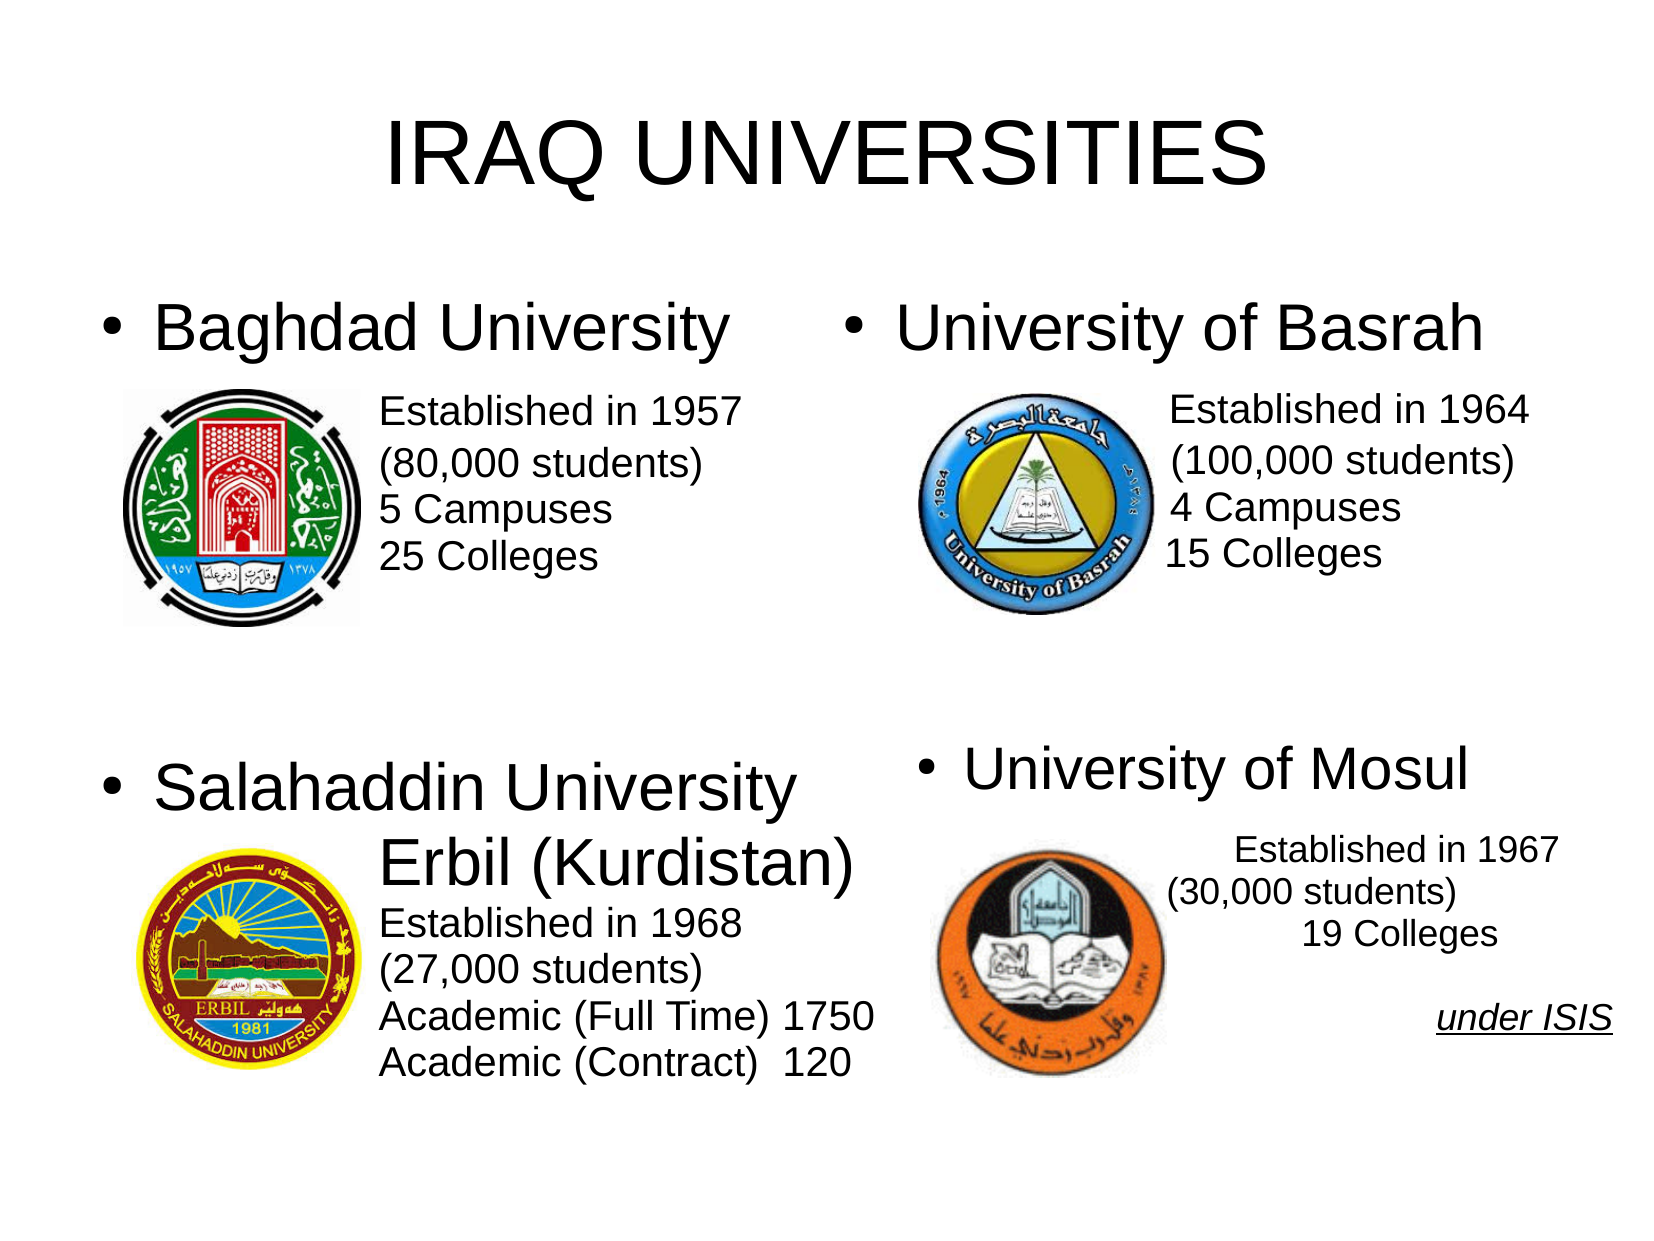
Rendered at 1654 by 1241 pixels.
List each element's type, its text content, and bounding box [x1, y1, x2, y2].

list University of Basrah Established in 1964 (100,000 students) 4 Campuses 15 Colleges [825, 290, 1591, 756]
list Baghdad University Established in 1957 (80,000 students) 5 Campuses 25 Colleges [82, 290, 809, 721]
picture [918, 393, 1156, 616]
list University of Mosul Established in 1967 (30,000 students) 19 Colleges under ISIS control [900, 735, 1636, 1180]
picture [930, 839, 1167, 1078]
picture [123, 389, 361, 627]
picture [131, 843, 368, 1077]
list Salahaddin University Erbil (Kurdistan) Established in 1968 (27,000 students) Academic (Full Time) 1750 Academic (Contract) 120 [82, 750, 886, 1141]
title IRAQ UNIVERSITIES [82, 49, 1571, 257]
